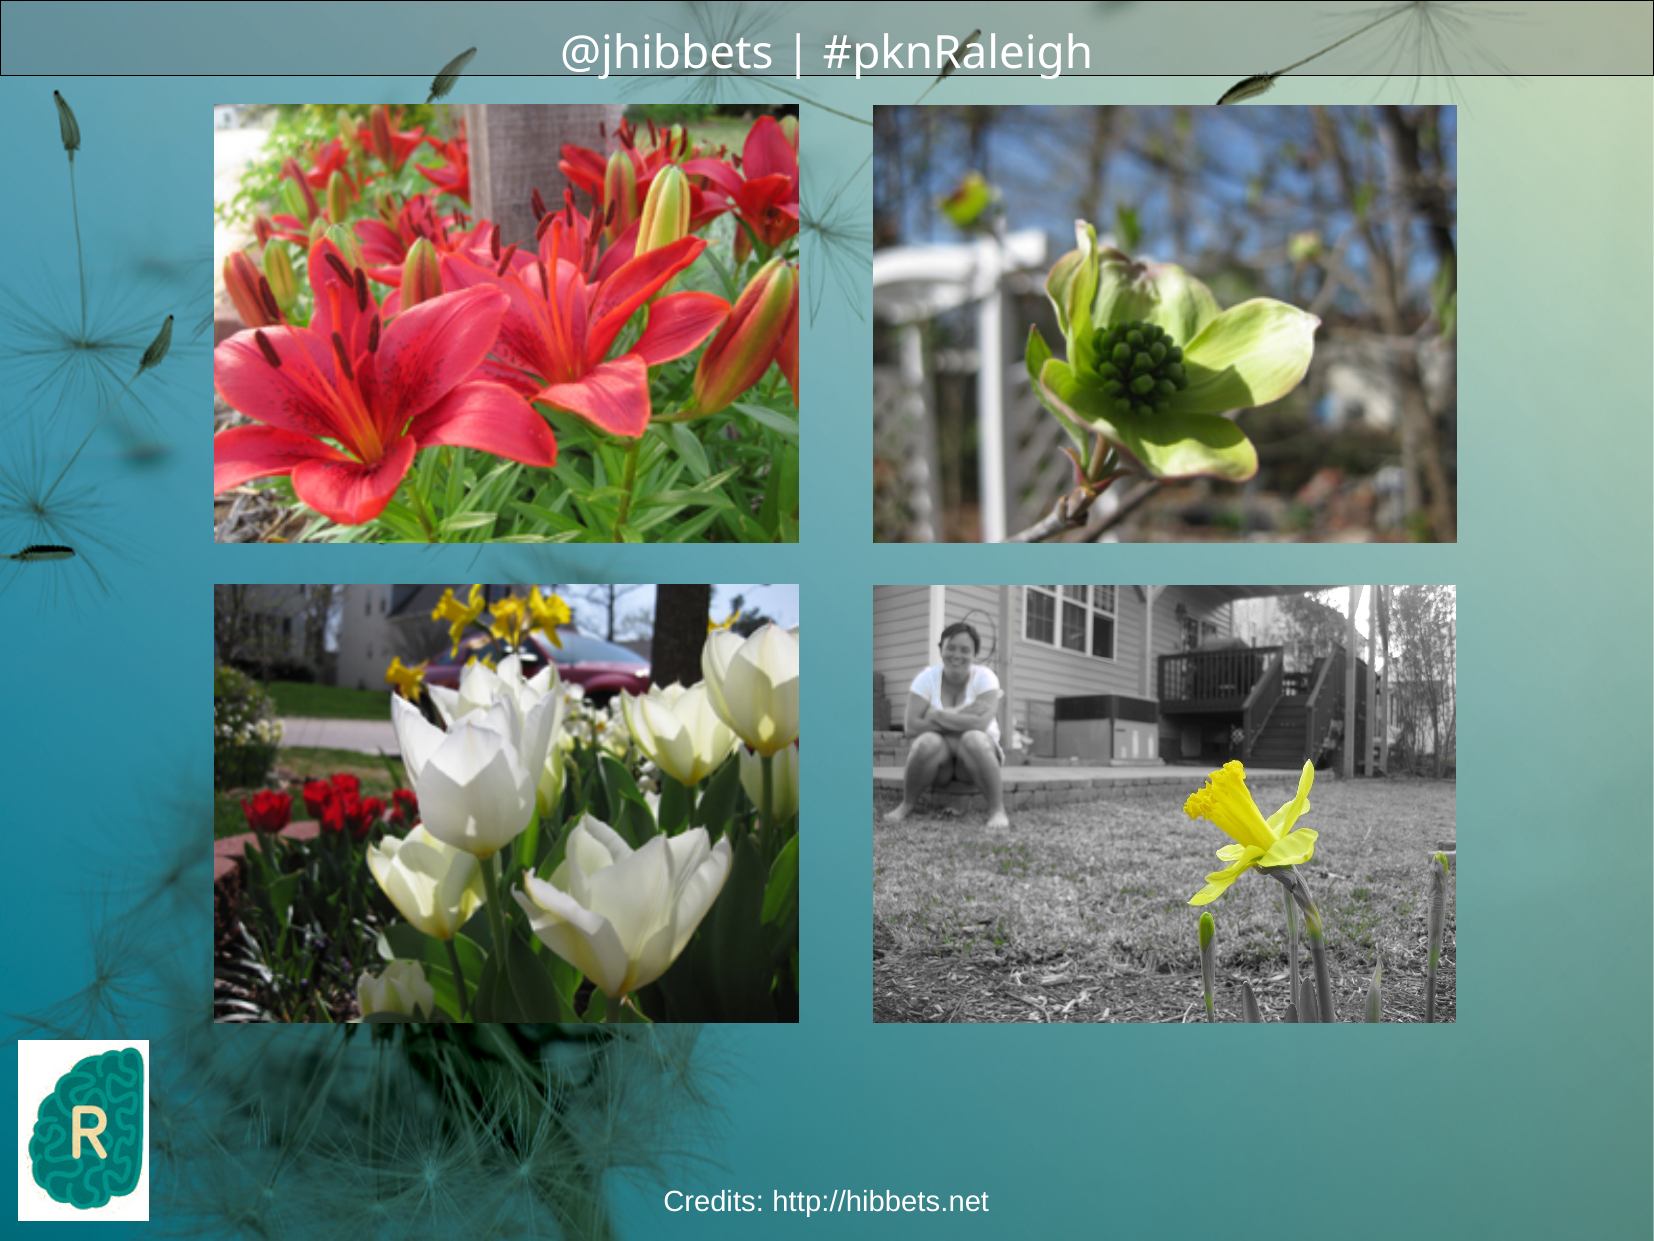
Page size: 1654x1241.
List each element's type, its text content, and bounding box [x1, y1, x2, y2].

picture [0, 76, 1654, 1241]
text_box Credits: http://hibbets.net [648, 1177, 1006, 1225]
